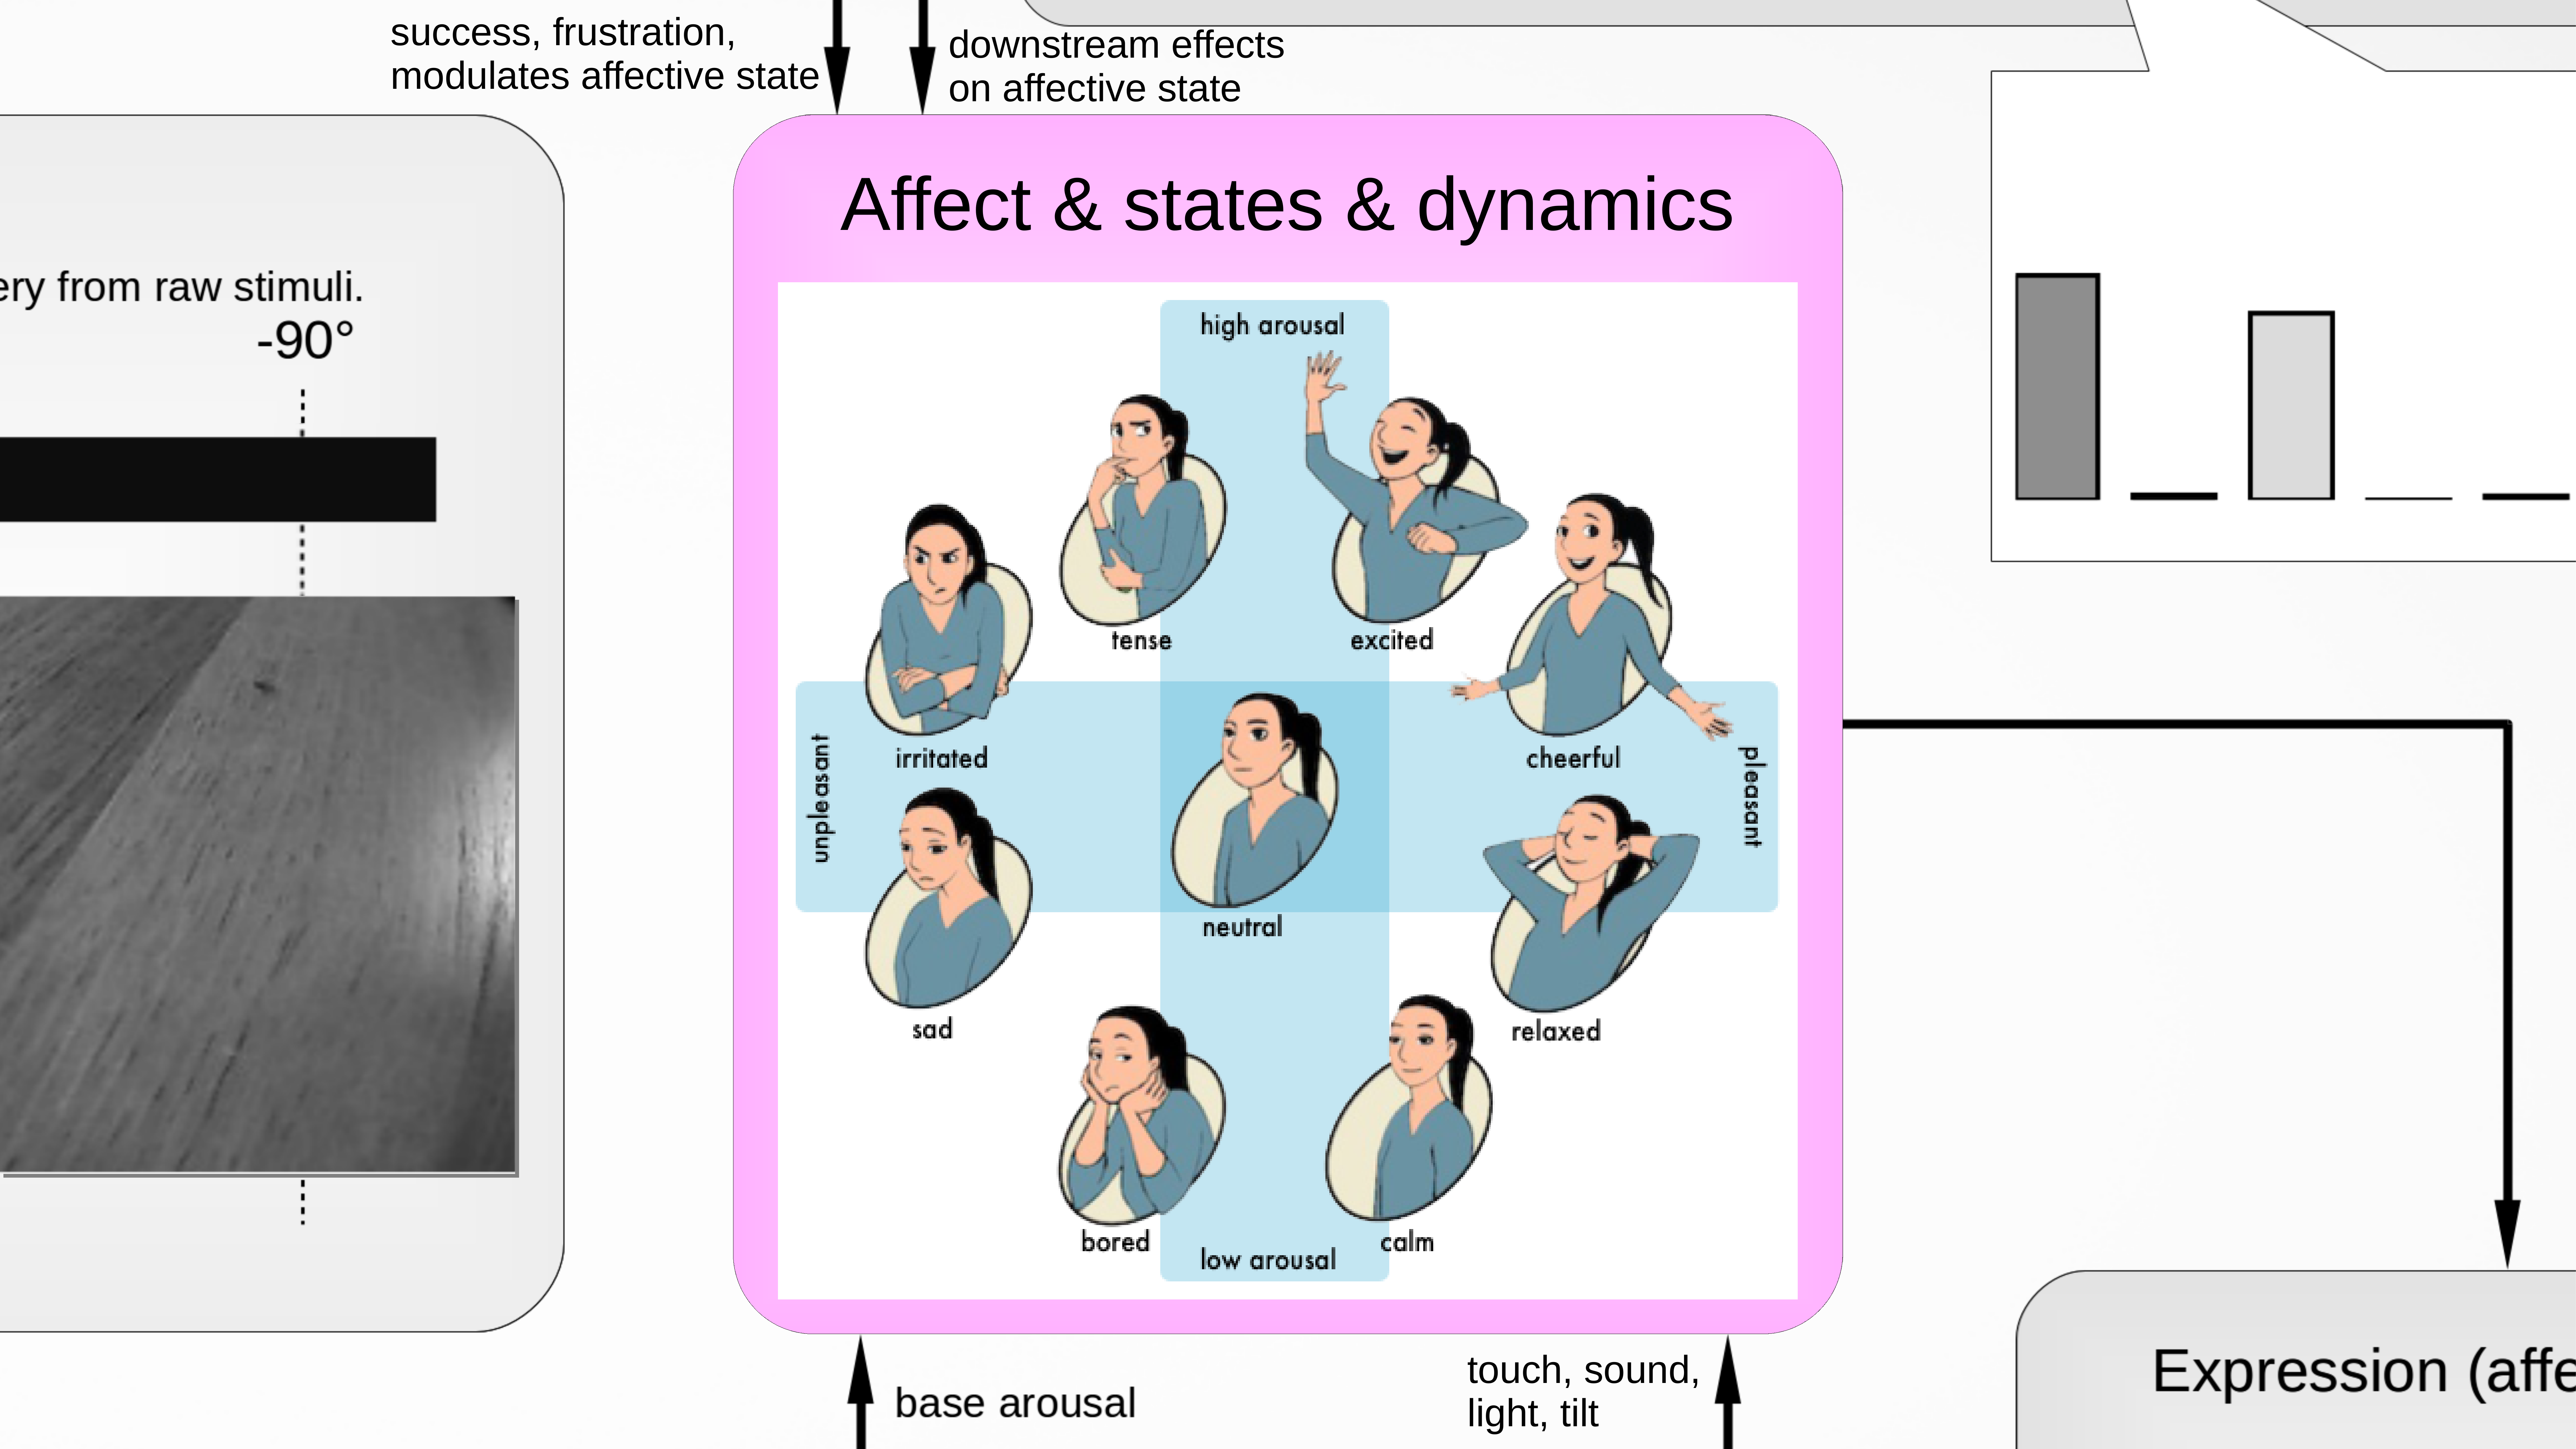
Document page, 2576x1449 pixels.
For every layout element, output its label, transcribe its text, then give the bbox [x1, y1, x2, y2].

text_box success, frustration, modulates affective state [386, 7, 845, 99]
picture [0, 0, 2576, 1449]
text_box Affect & states & dynamics [811, 126, 1765, 282]
text_box downstream effects on affective state [944, 20, 1305, 112]
text_box [733, 115, 1843, 1334]
text_box touch, sound, light, tilt [1462, 1345, 1728, 1438]
